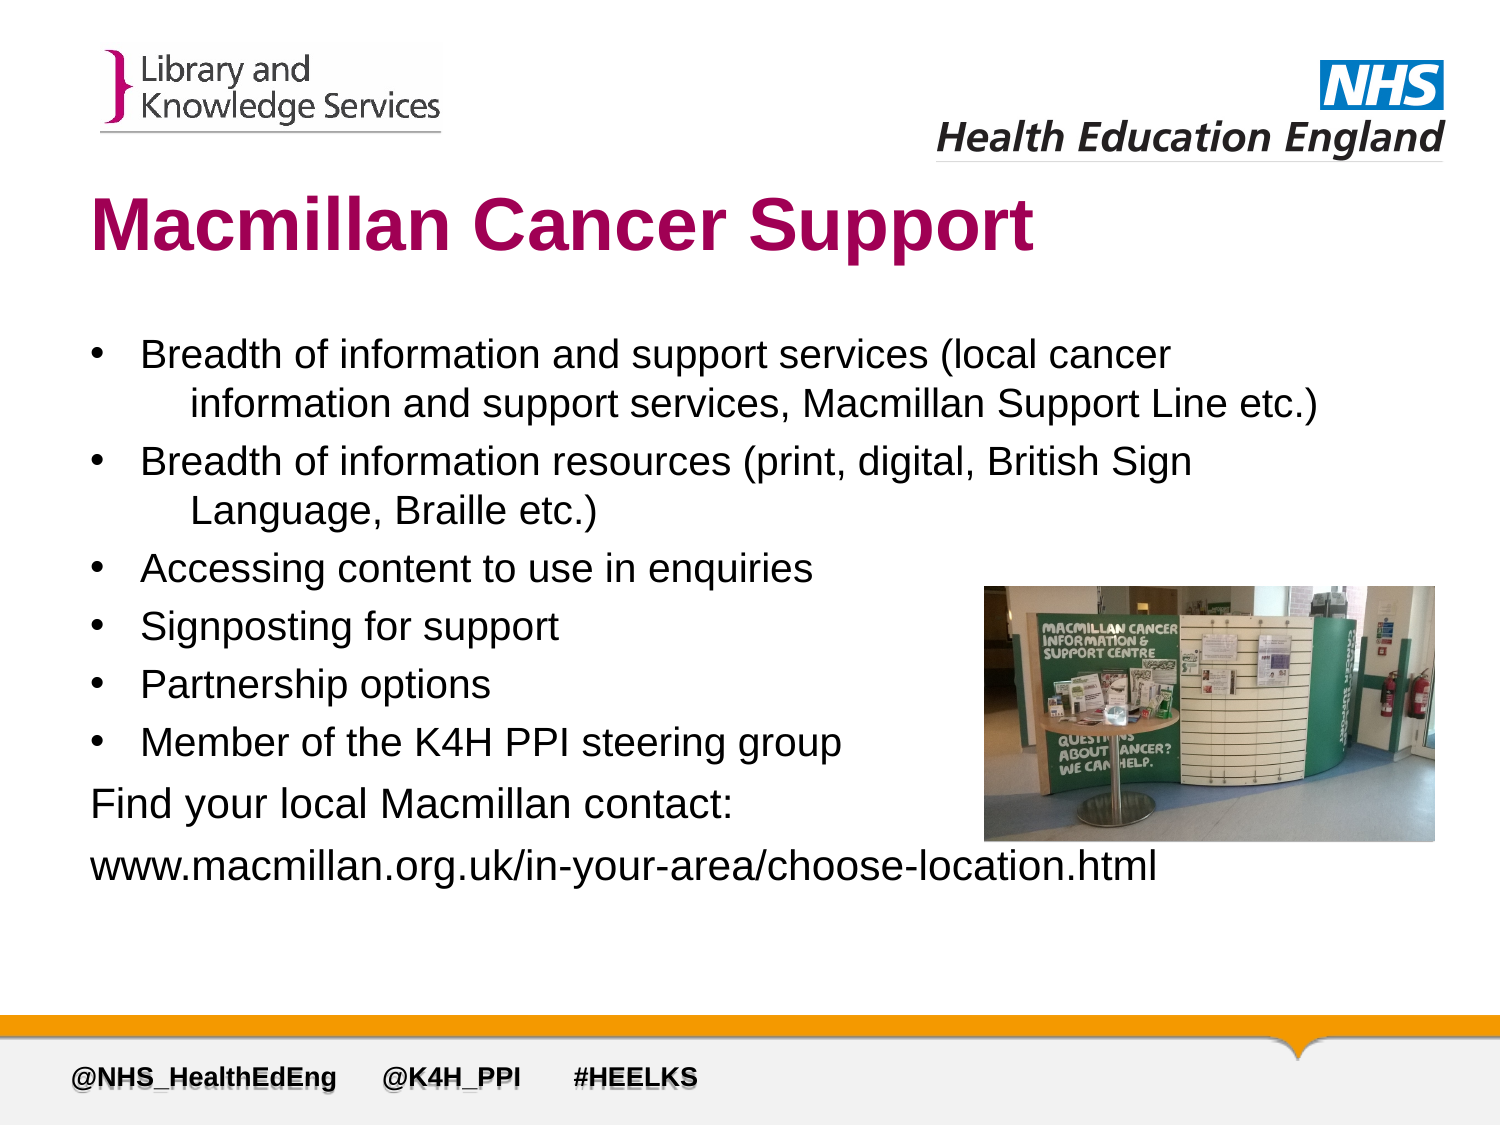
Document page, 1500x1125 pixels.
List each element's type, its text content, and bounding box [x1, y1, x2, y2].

list Breadth of information and support services (local cancer information and support services, Macmillan Support Line etc.) Breadth of information resources (print, digital, British Sign Language, Braille etc.) Accessing content to use in enquiries Signposting for support Partnership options Member of the K4H PPI steering group Find your local Macmillan contact: www.macmillan.org.uk/in-your-area/choose-location.html [75, 281, 1435, 979]
text_box @NHS_HealthEdEng @K4H_PPI #HEELKS [55, 1052, 932, 1113]
title Macmillan Cancer Support [85, 146, 1361, 258]
picture [984, 587, 1435, 841]
picture [100, 42, 443, 131]
